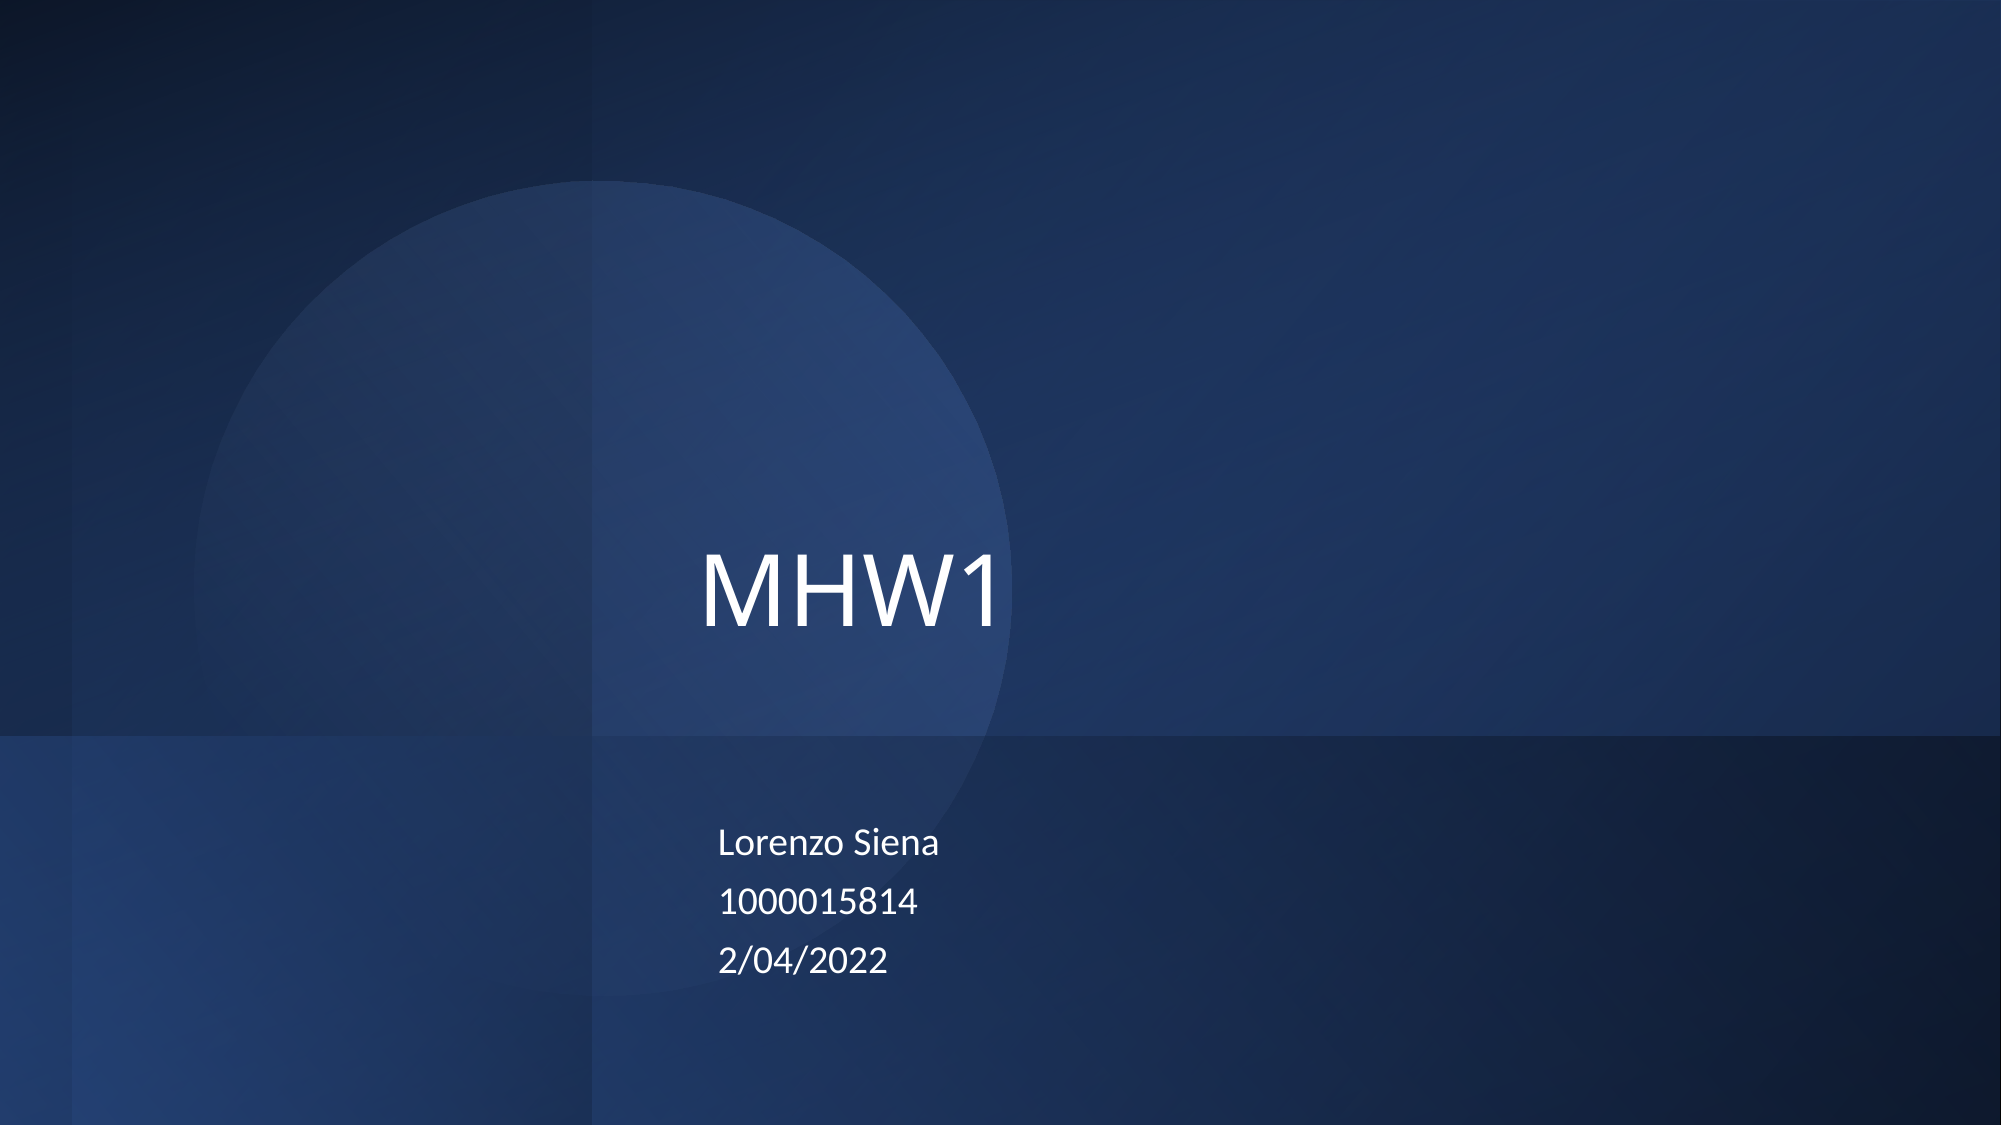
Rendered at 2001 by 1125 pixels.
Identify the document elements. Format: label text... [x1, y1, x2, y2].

title MHW1 [682, 134, 1785, 656]
subtitle Lorenzo Siena 1000015814 2/04/2022 [702, 813, 1861, 991]
text_box [0, 0, 2000, 1125]
